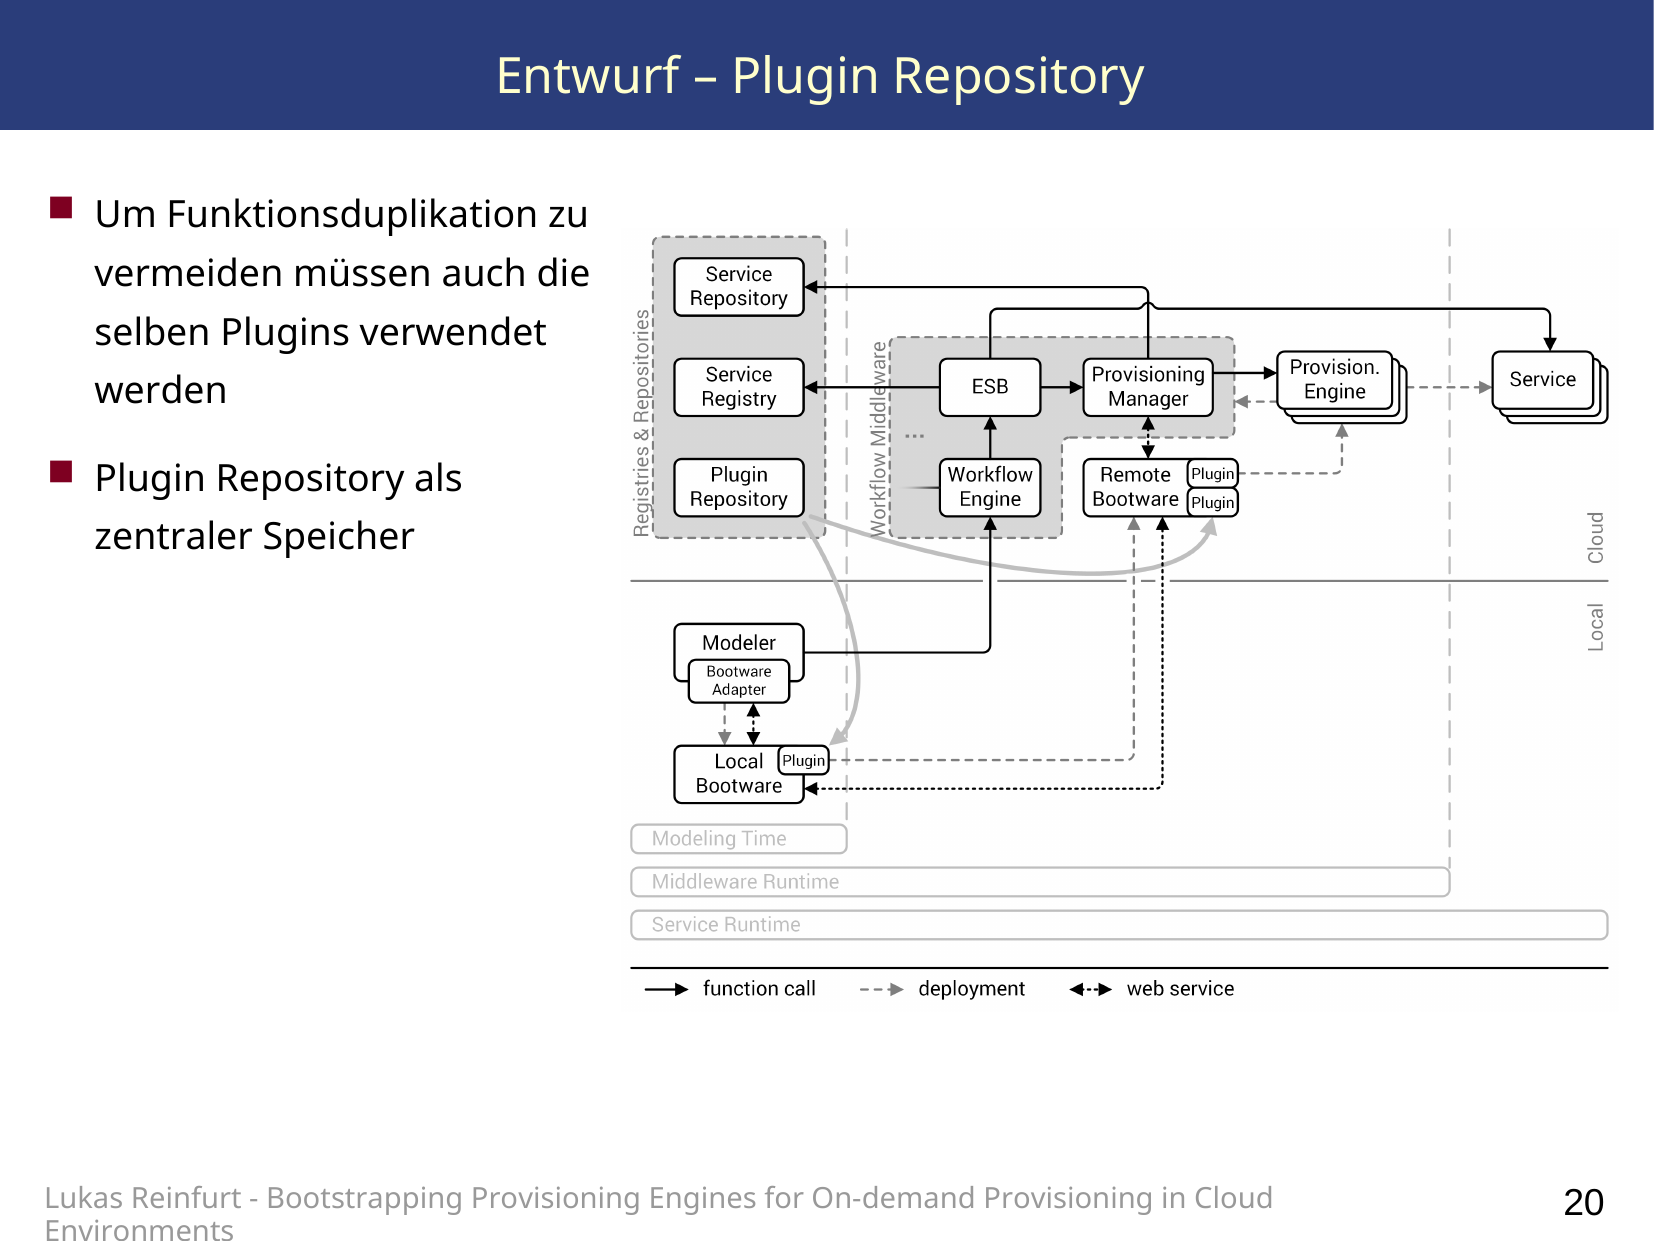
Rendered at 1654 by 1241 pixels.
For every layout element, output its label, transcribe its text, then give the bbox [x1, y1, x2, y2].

picture [621, 228, 1619, 1012]
title Entwurf – Plugin Repository [47, 23, 1607, 119]
list Um Funktionsduplikation zu vermeiden müssen auch die selben Plugins verwendet werden Plugin Repository als zentraler Speicher [47, 177, 603, 1146]
